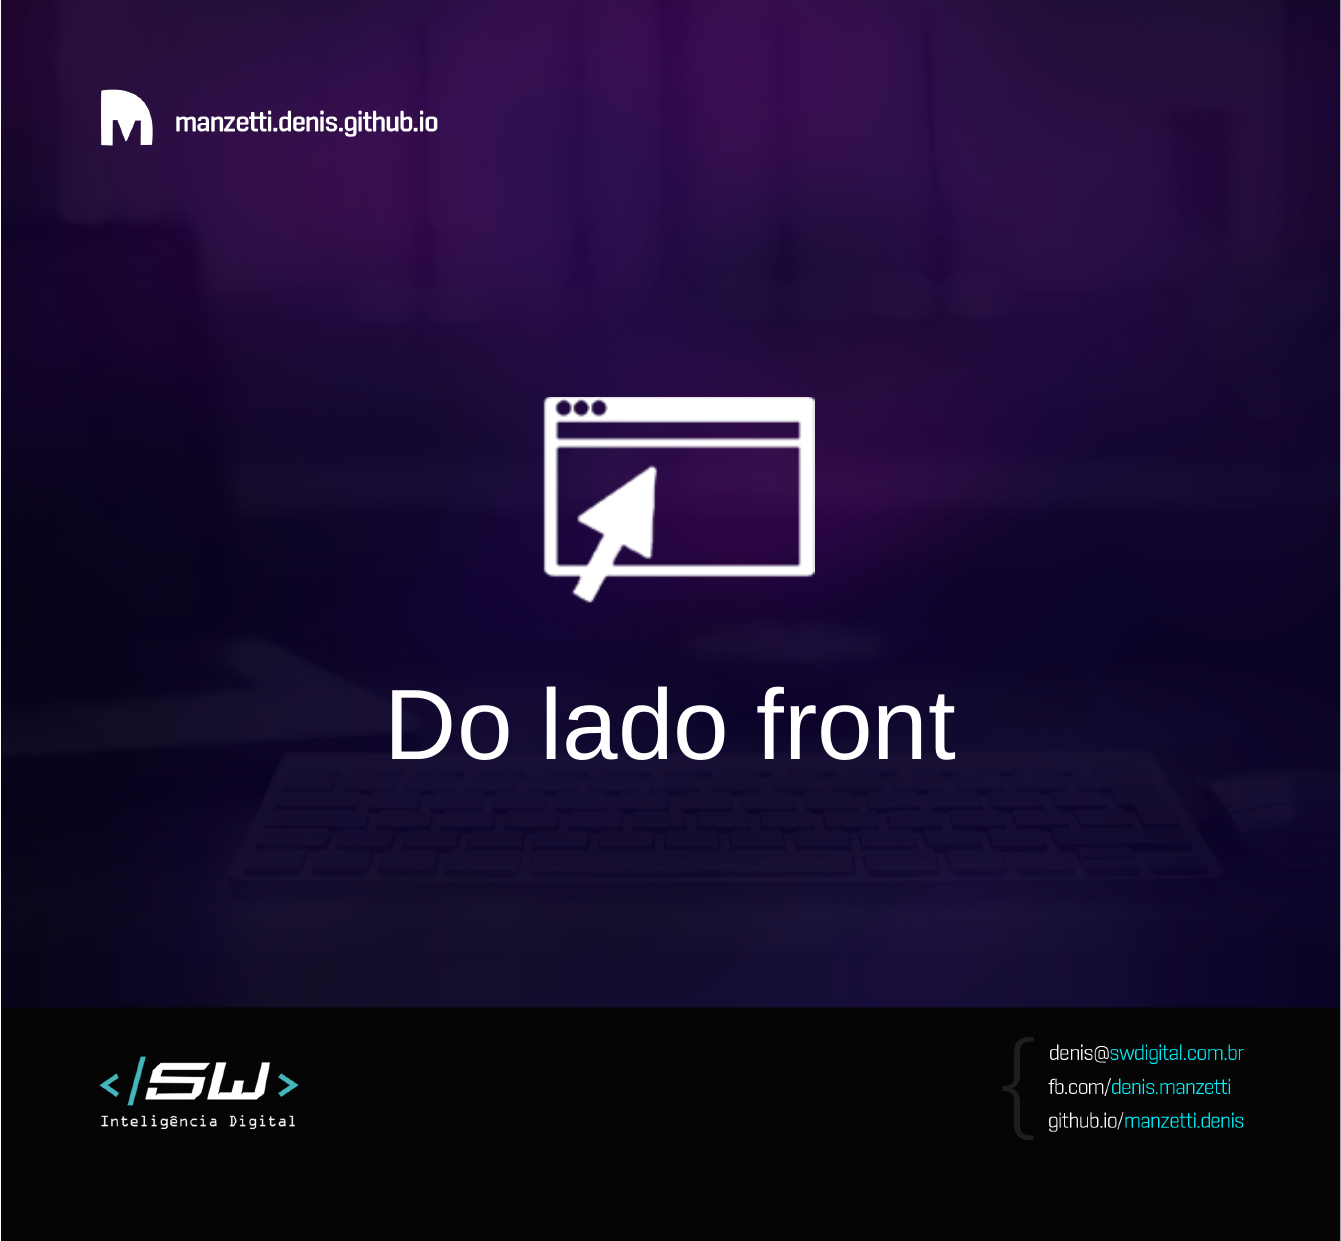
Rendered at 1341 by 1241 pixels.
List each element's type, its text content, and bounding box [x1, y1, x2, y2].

picture [1, 0, 1341, 662]
text_box Do lado front [1, 661, 1341, 1012]
picture [1, 1012, 1341, 1241]
